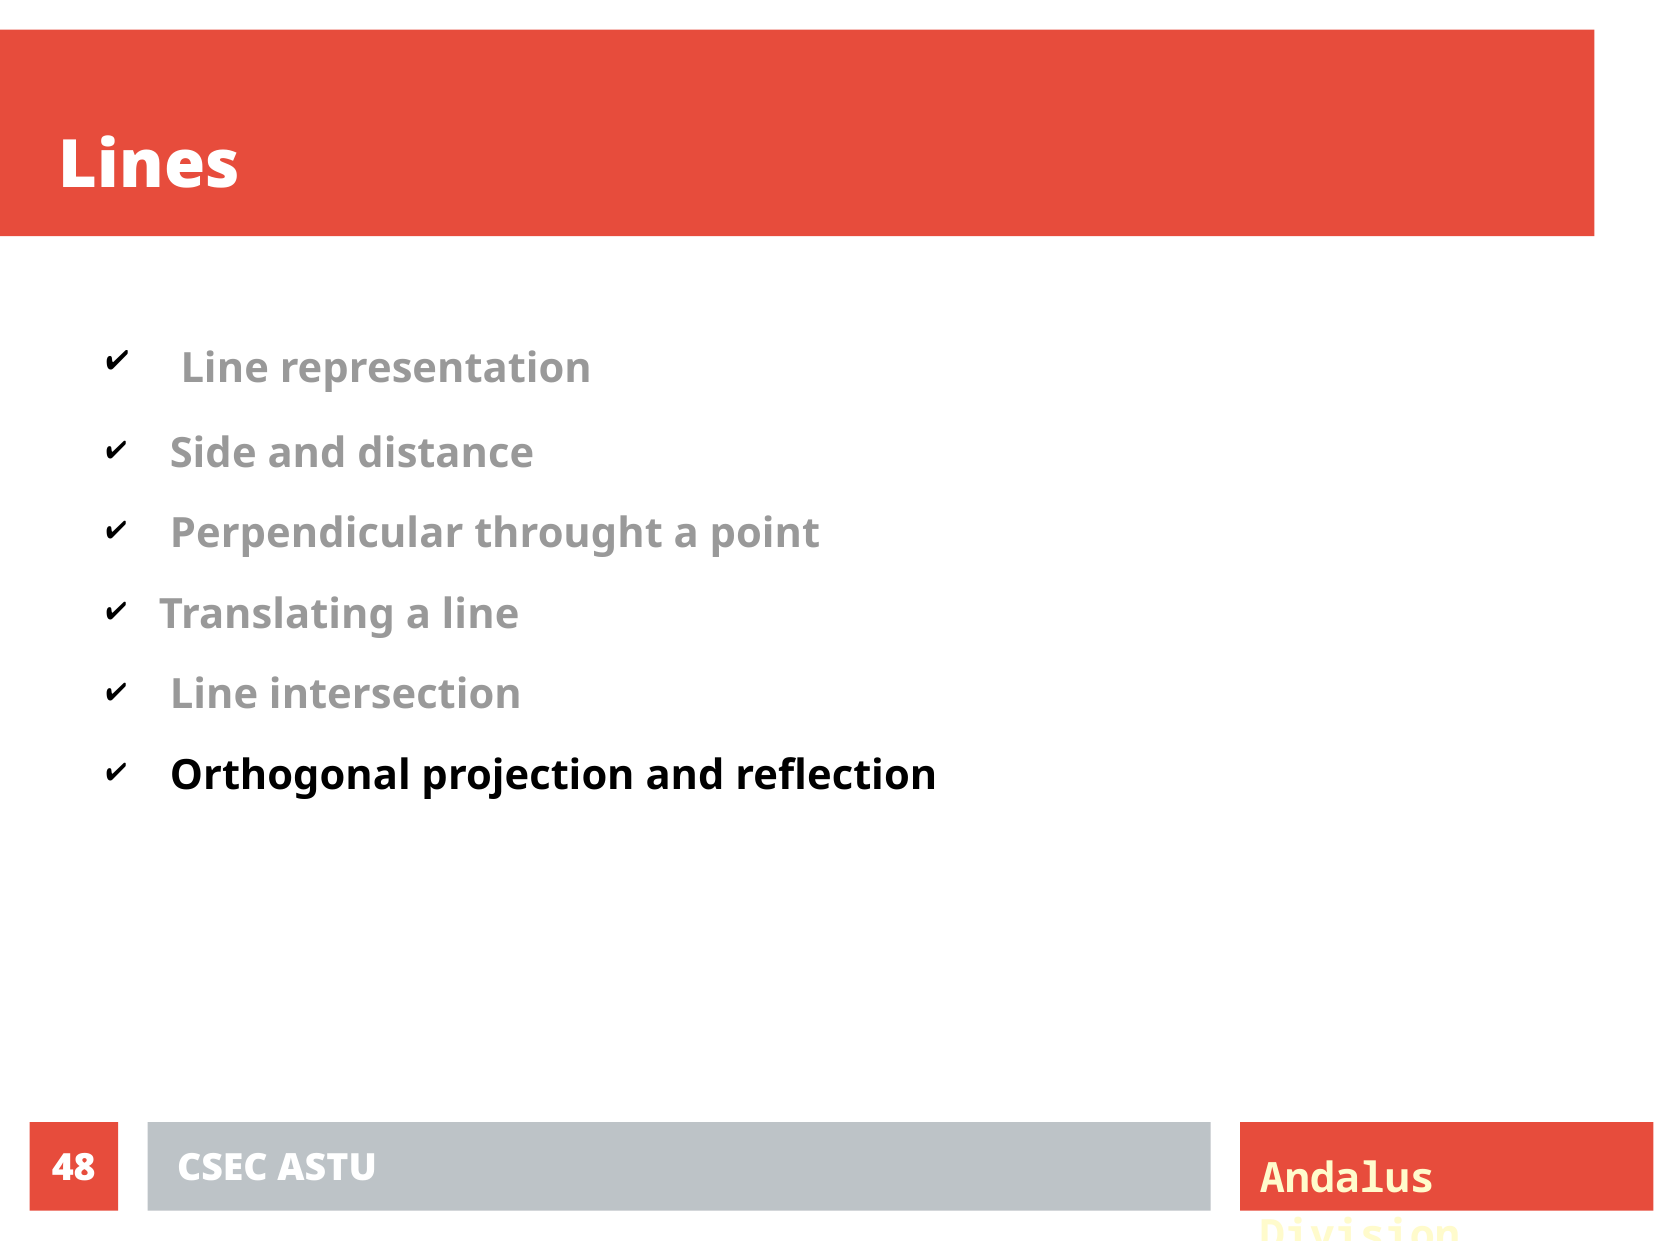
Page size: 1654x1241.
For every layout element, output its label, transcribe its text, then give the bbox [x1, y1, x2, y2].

text_box Andalus Division [1245, 1140, 1636, 1197]
title Lines [59, 59, 1595, 207]
list Line representation Side and distance Perpendicular throught a point Translating a line Line intersection Orthogonal projection and reflection [59, 324, 1565, 1093]
